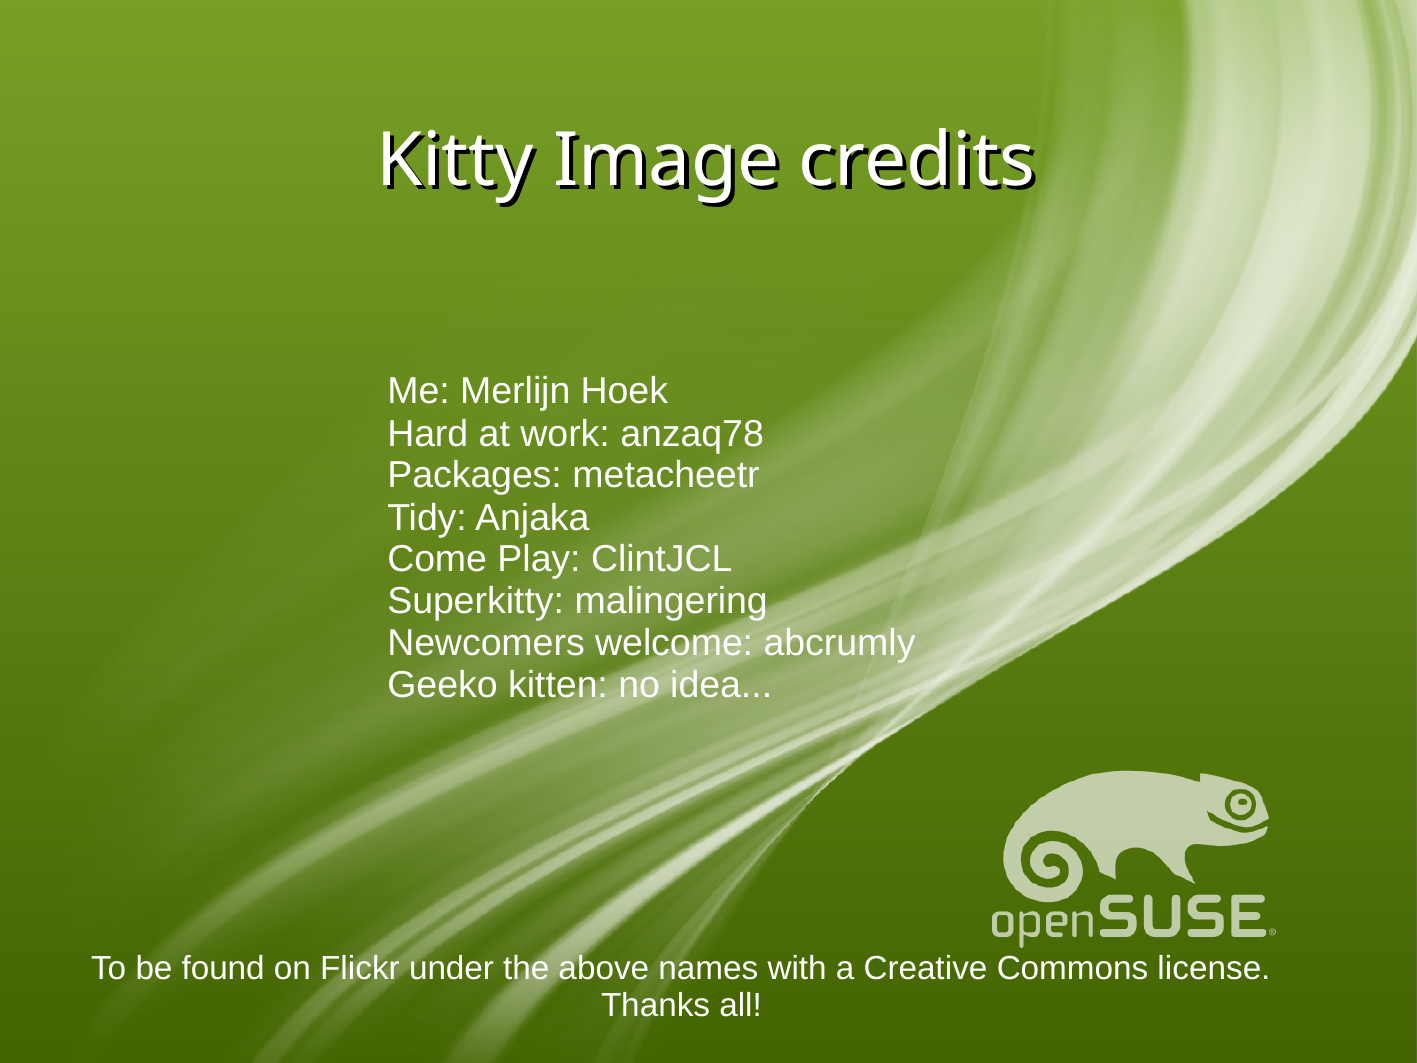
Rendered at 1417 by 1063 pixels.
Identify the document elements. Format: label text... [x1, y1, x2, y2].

picture [0, 0, 1417, 1063]
text_box Me: Merlijn Hoek Hard at work: anzaq78 Packages: metacheetr Tidy: Anjaka Come Play: ClintJCL Superkitty: malingering Newcomers welcome: abcrumly Geeko kitten: no idea... [372, 362, 996, 756]
text_box Kitty Image credits [68, 97, 1344, 218]
text_box To be found on Flickr under the above names with a Creative Commons license. Thanks all! [53, 941, 1311, 1031]
